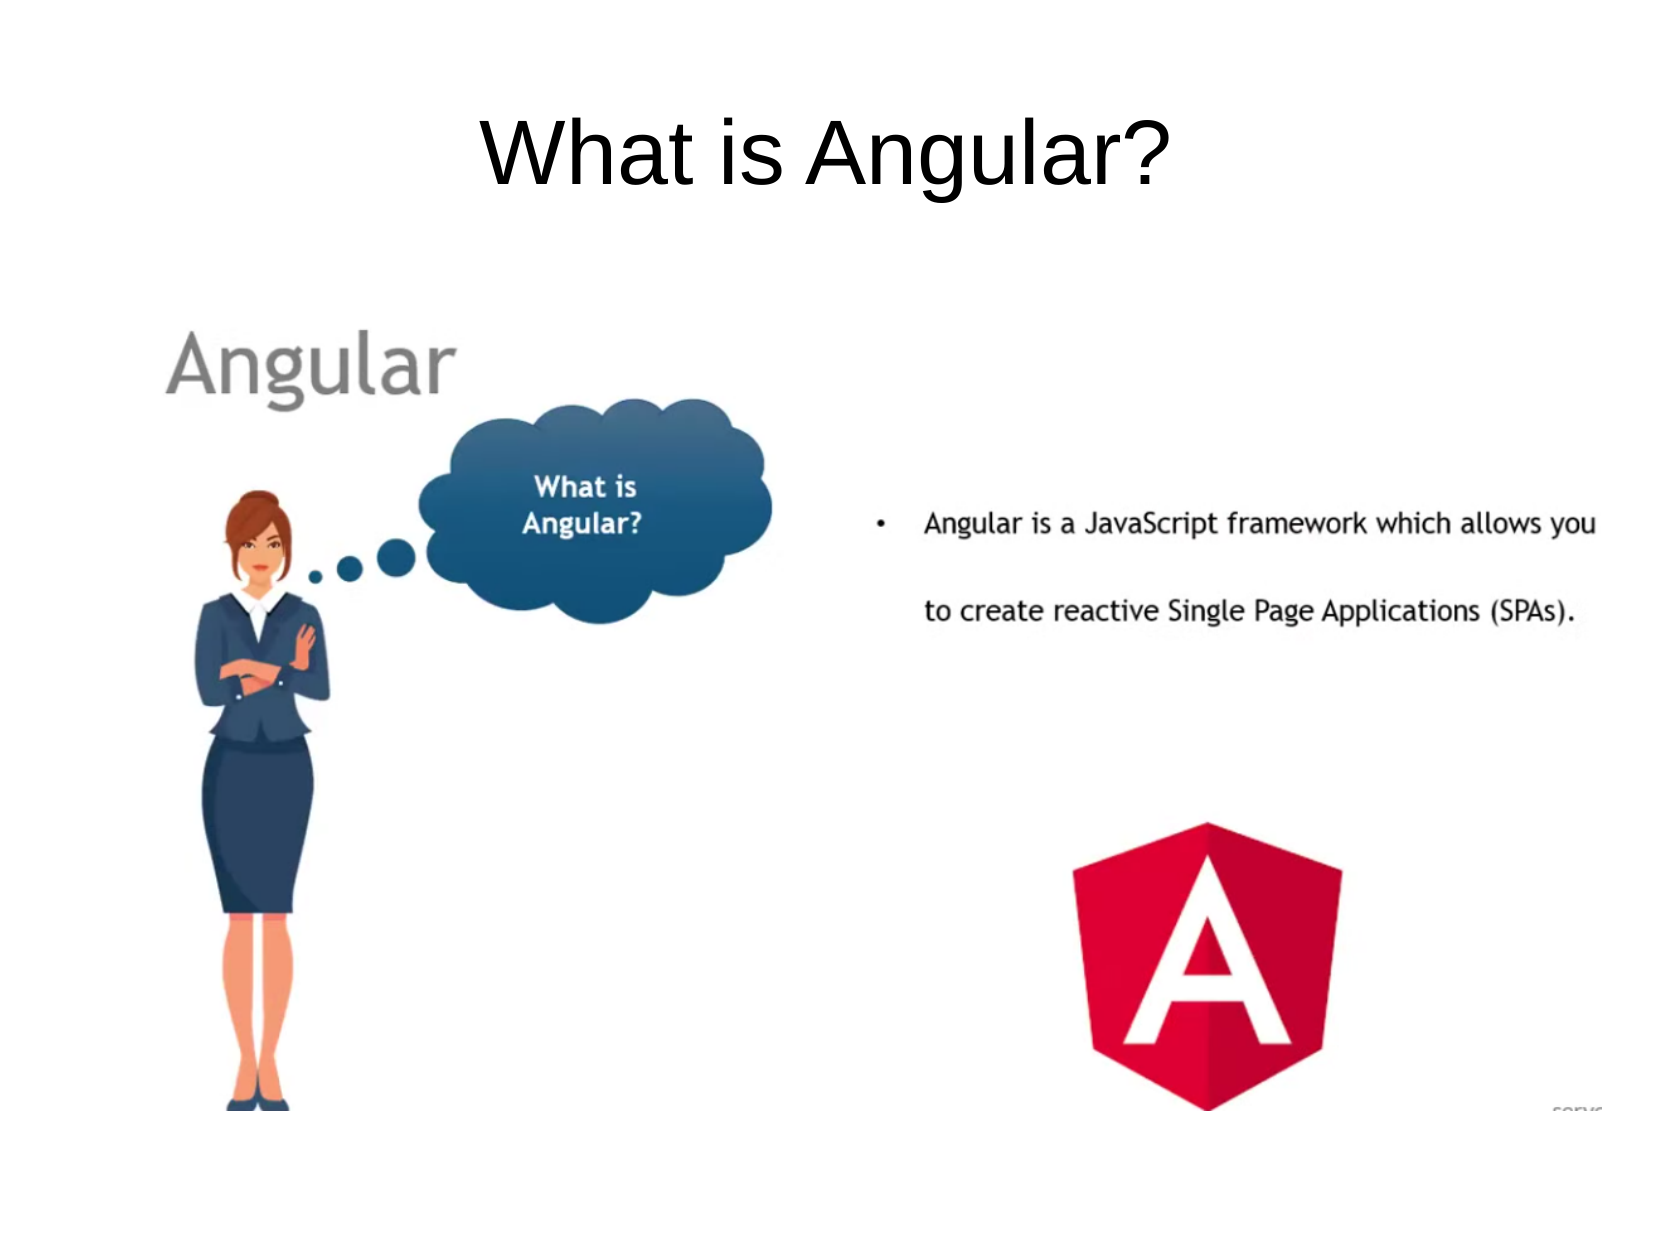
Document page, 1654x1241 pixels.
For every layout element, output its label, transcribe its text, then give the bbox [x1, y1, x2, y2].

title What is Angular? [82, 49, 1571, 257]
picture [118, 305, 1602, 1111]
